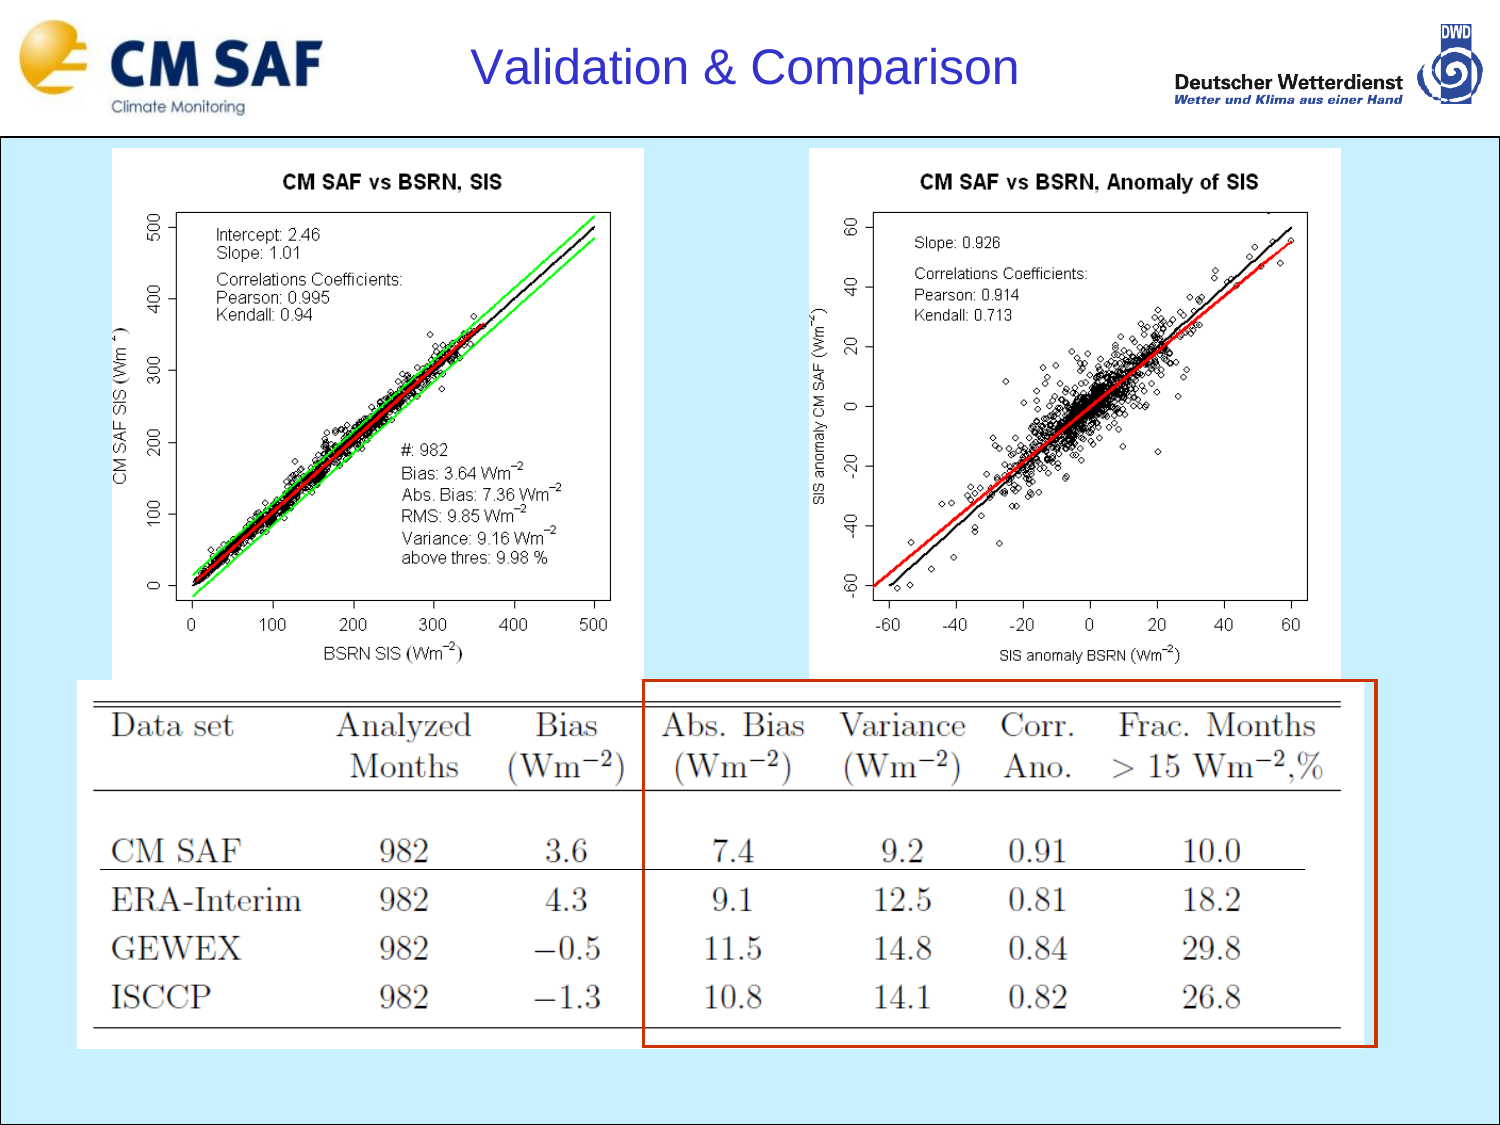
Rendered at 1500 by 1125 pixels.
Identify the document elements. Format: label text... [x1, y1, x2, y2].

picture [17, 19, 325, 117]
picture [76, 148, 1365, 1049]
text_box Validation & Comparison [455, 36, 1035, 103]
picture [645, 682, 1365, 1045]
picture [809, 148, 1341, 679]
picture [1175, 24, 1483, 104]
